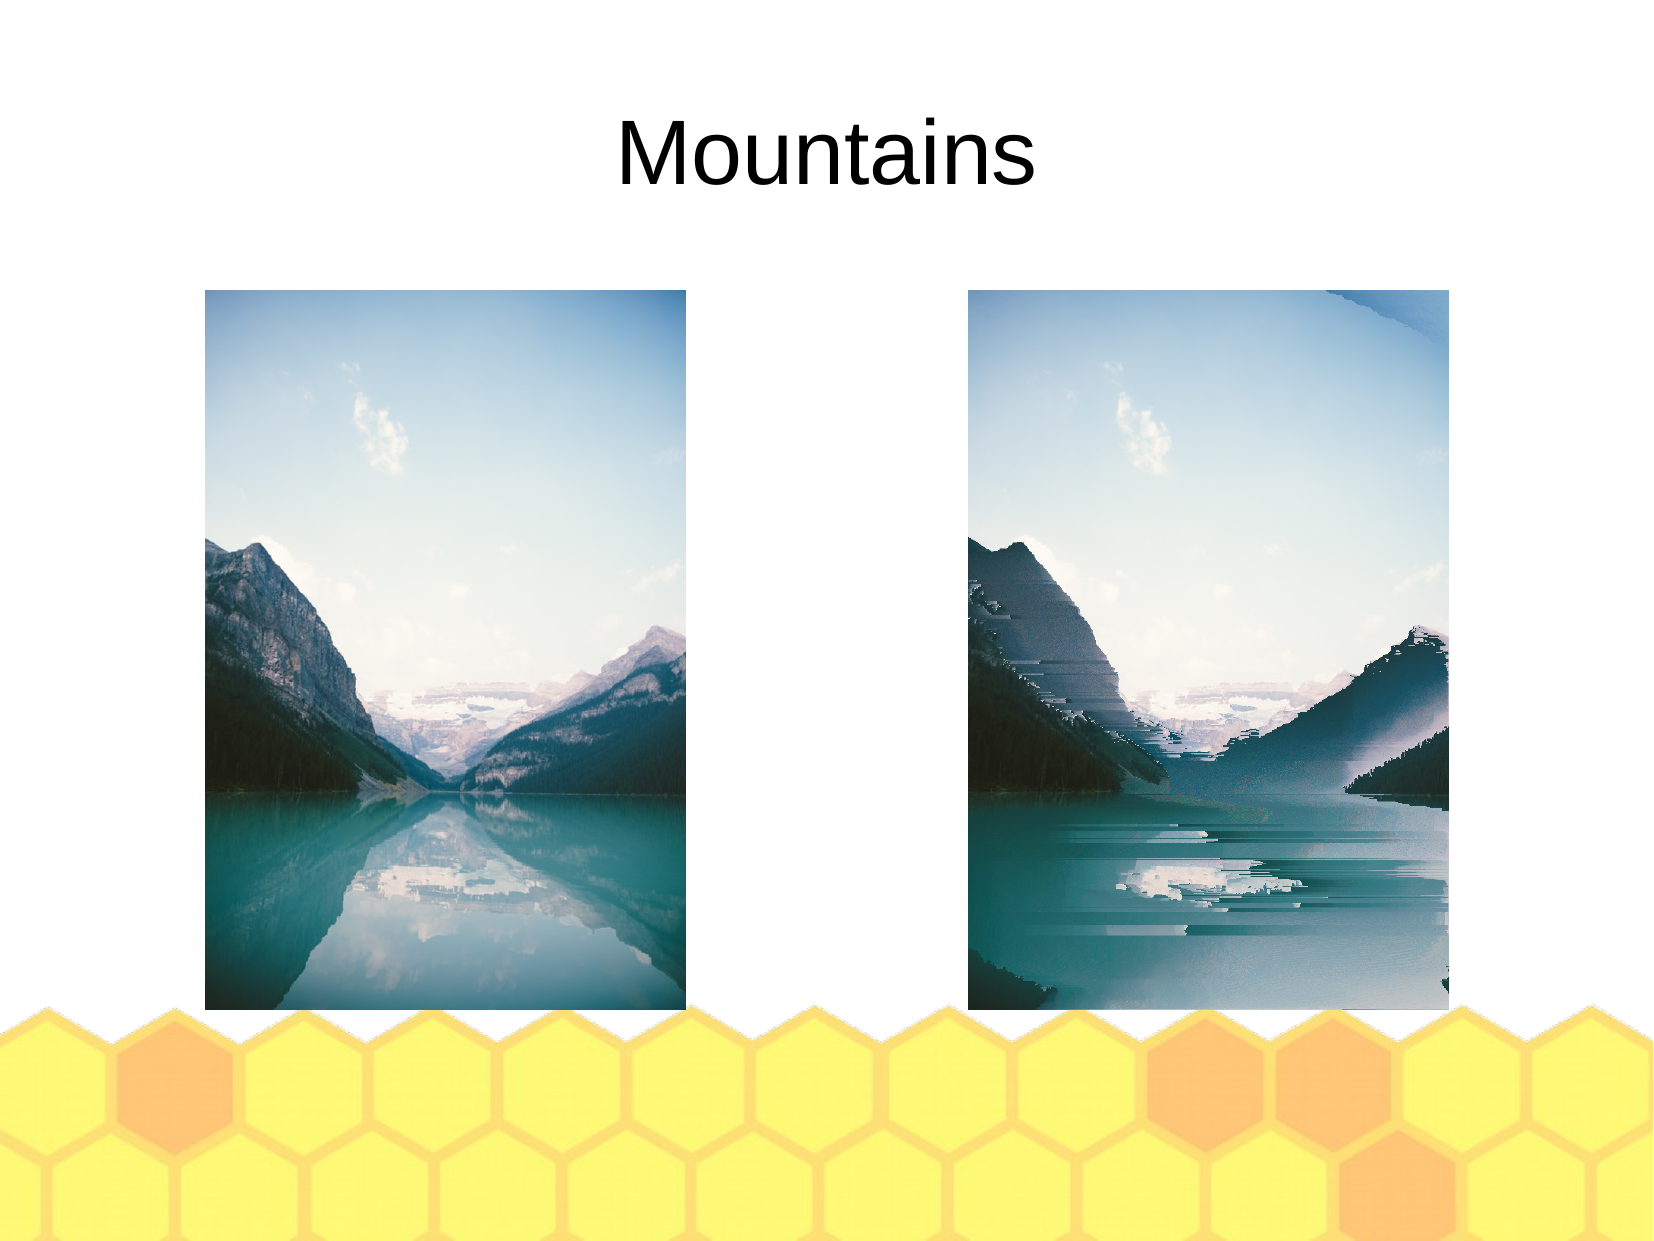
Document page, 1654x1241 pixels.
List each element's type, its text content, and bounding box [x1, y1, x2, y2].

title Mountains [82, 49, 1571, 257]
picture [0, 290, 1654, 1241]
